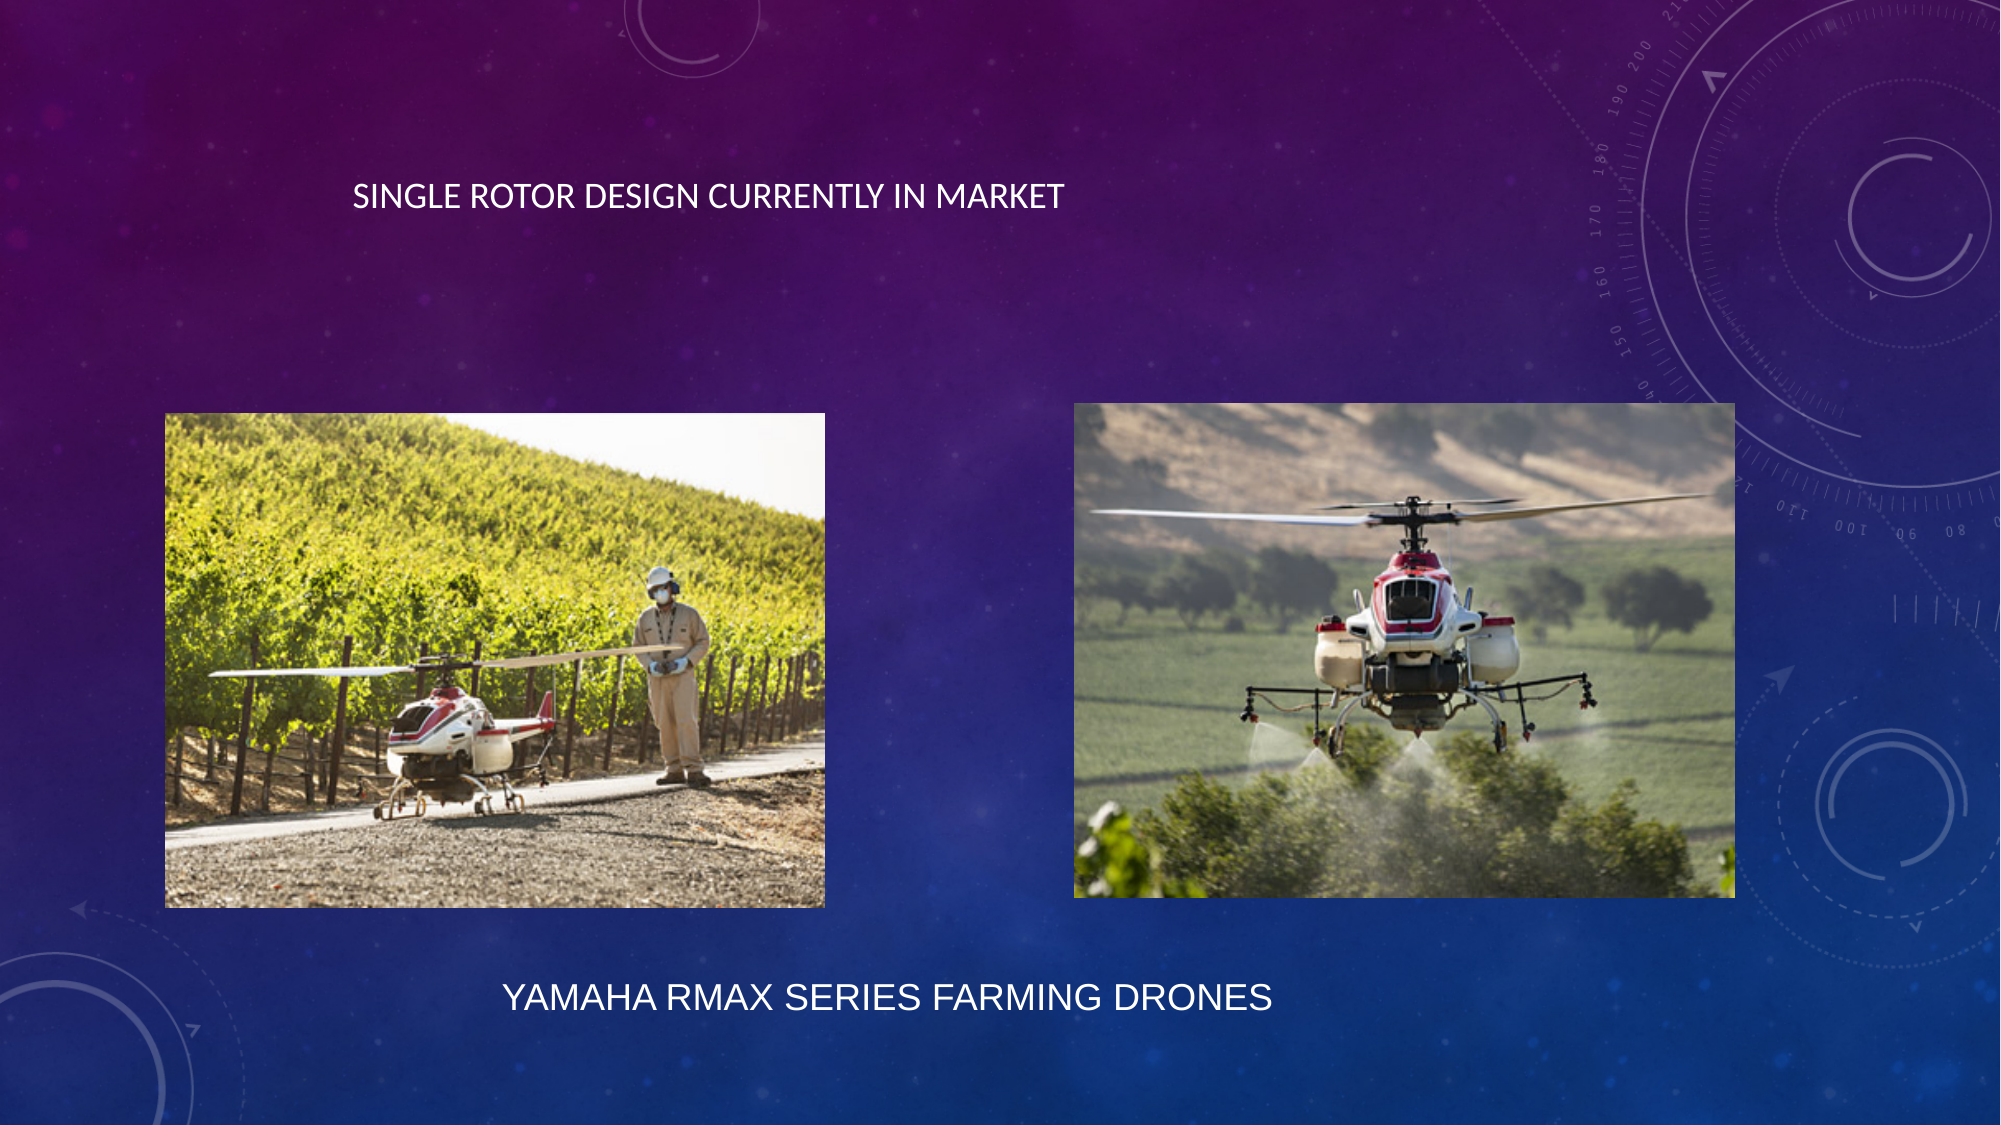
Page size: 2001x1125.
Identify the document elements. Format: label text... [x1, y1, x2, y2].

picture [0, 0, 2001, 1125]
title SINGLE ROTOR DESIGN CURRENTLY IN MARKET [106, 80, 1769, 319]
text_box YAMAHA RMAX SERIES FARMING DRONES [224, 968, 1571, 1026]
